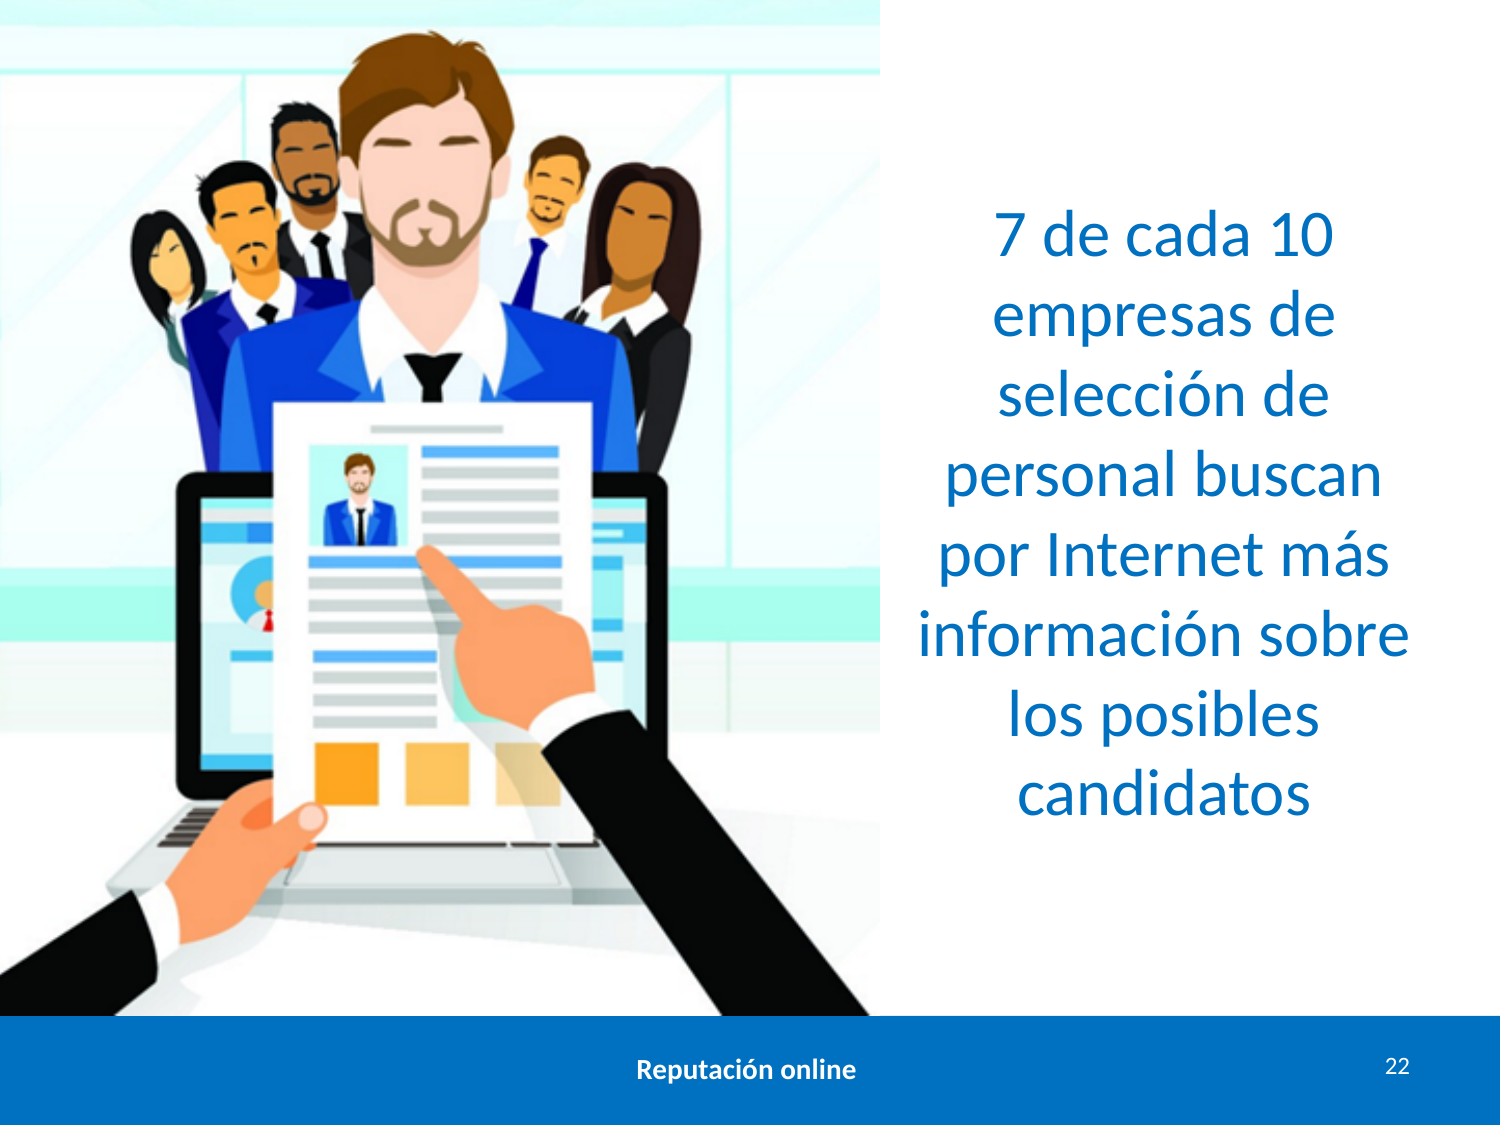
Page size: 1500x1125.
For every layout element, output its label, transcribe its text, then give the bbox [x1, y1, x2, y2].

title 7 de cada 10 empresas de selección de personal buscan por Internet más información sobre los posibles candidatos [879, 42, 1449, 976]
slide_number 14 [1074, 1042, 1425, 1103]
footer Reputación online [478, 1042, 1022, 1103]
picture [0, 0, 880, 1016]
